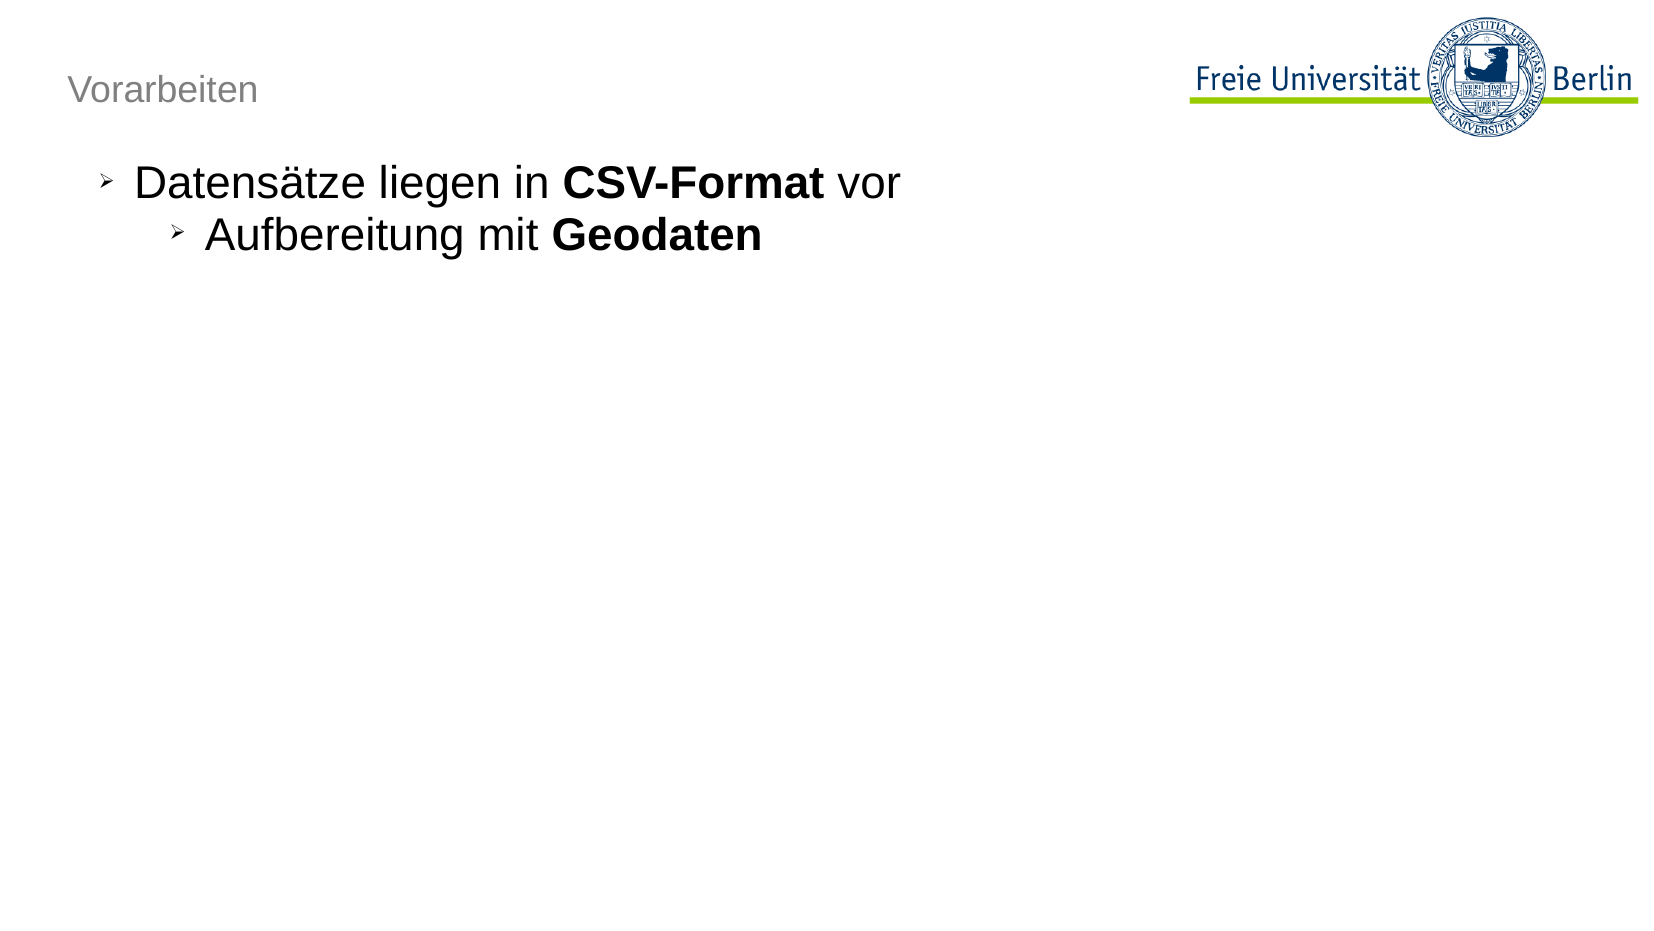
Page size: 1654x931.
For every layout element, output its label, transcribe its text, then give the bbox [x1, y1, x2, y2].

text_box Datensätze liegen in CSV-Format vor Aufbereitung mit Geodaten [84, 150, 916, 268]
picture [1185, 11, 1642, 142]
text_box Vorarbeiten [52, 61, 274, 119]
